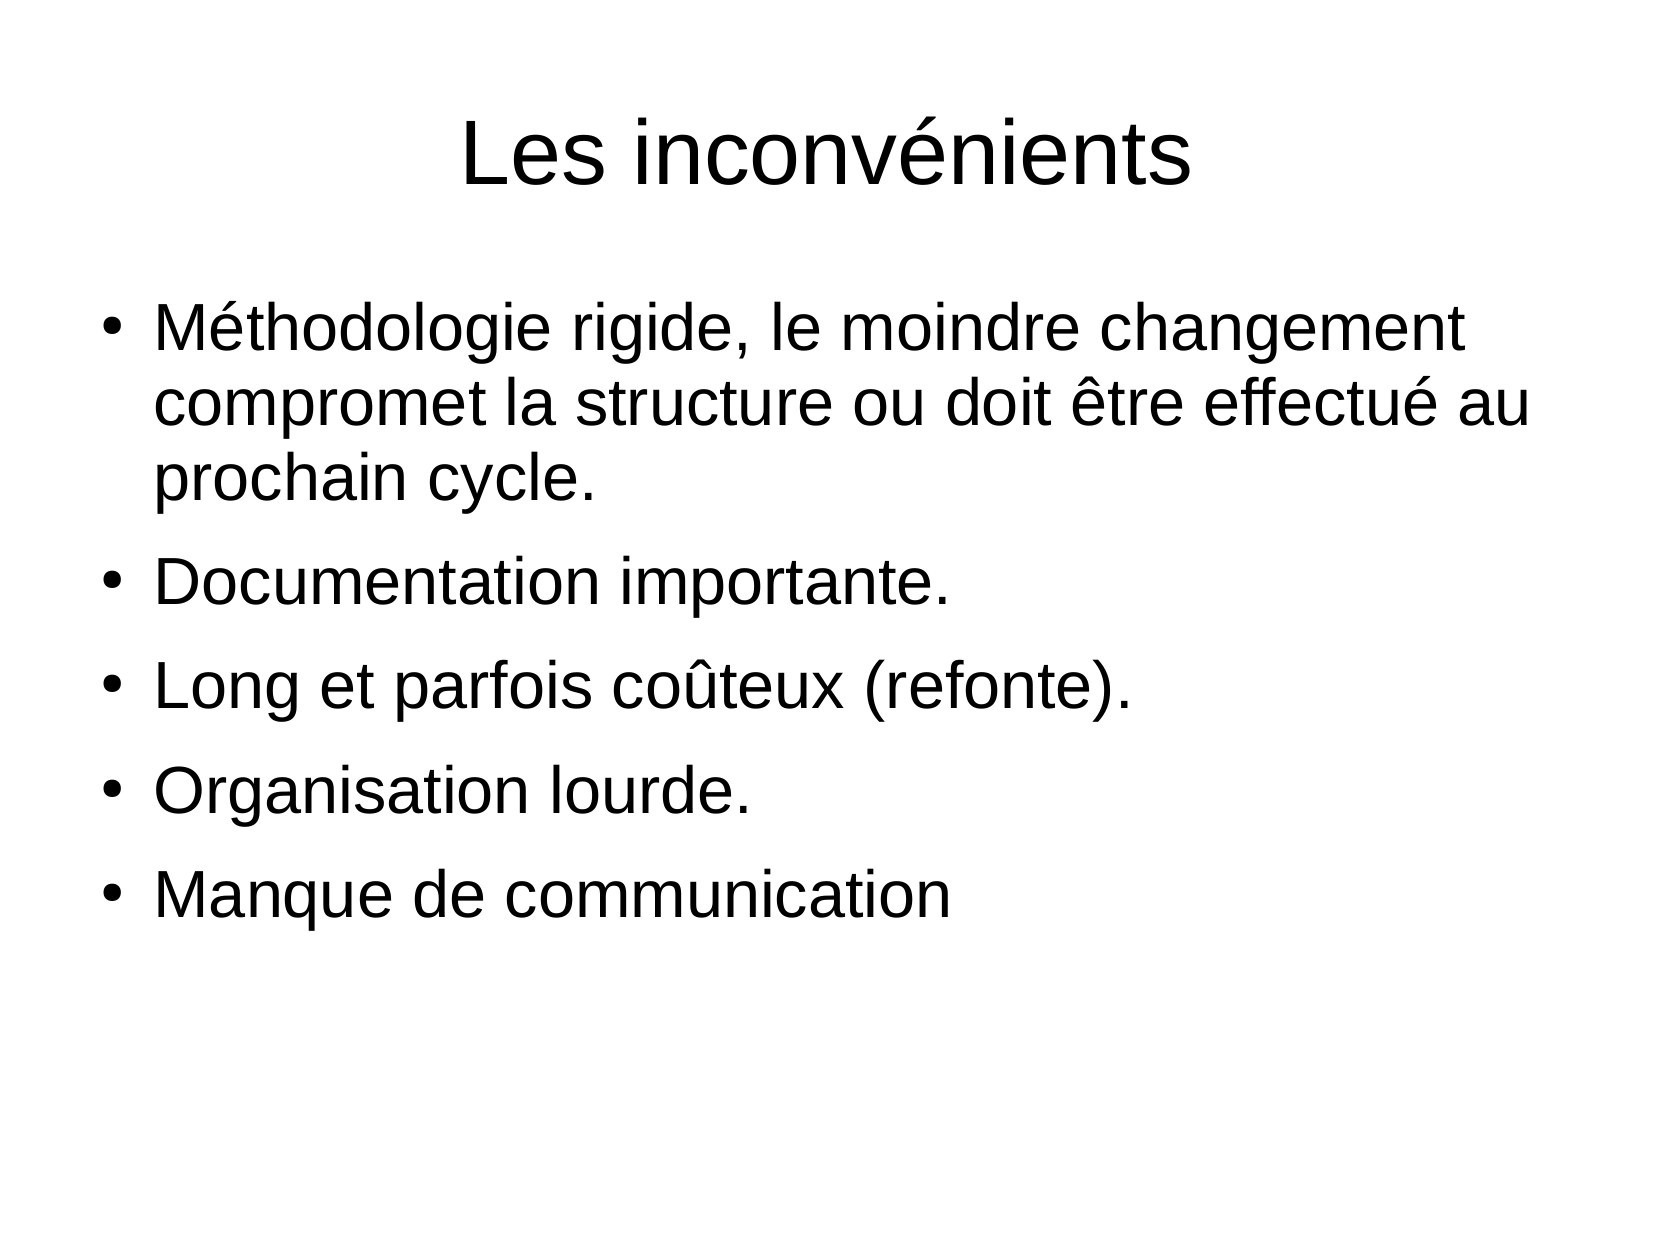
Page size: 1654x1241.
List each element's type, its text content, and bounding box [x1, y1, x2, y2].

list Méthodologie rigide, le moindre changement compromet la structure ou doit être effectué au prochain cycle. Documentation importante. Long et parfois coûteux (refonte). Organisation lourde. Manque de communication [82, 290, 1571, 1010]
title Les inconvénients [82, 49, 1571, 257]
